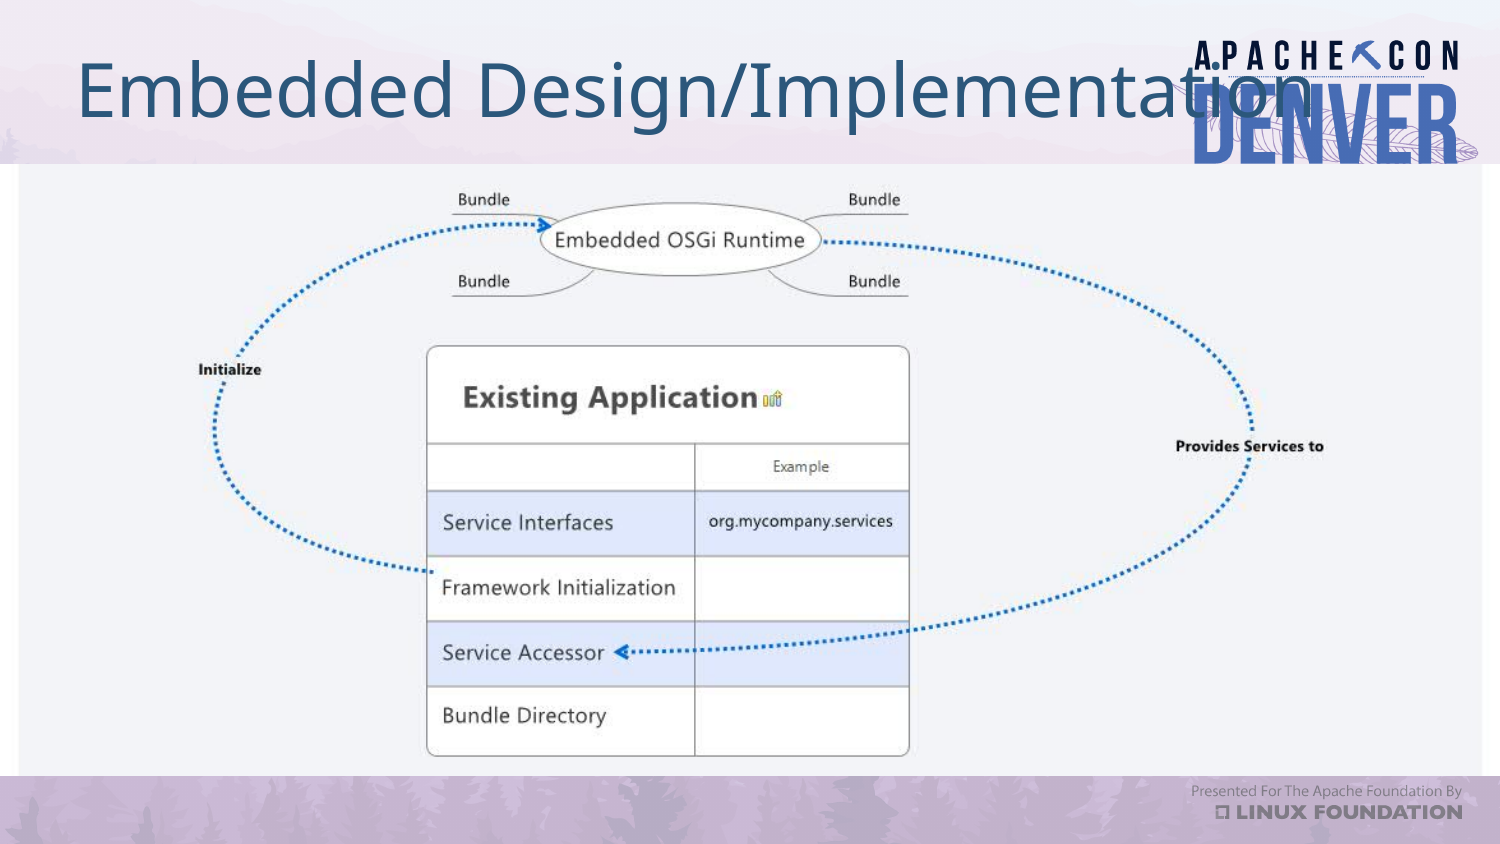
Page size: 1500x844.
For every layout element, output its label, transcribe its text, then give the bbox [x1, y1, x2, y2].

text_box Embedded Design/Implementation [60, 35, 1486, 136]
picture [0, 0, 1500, 844]
